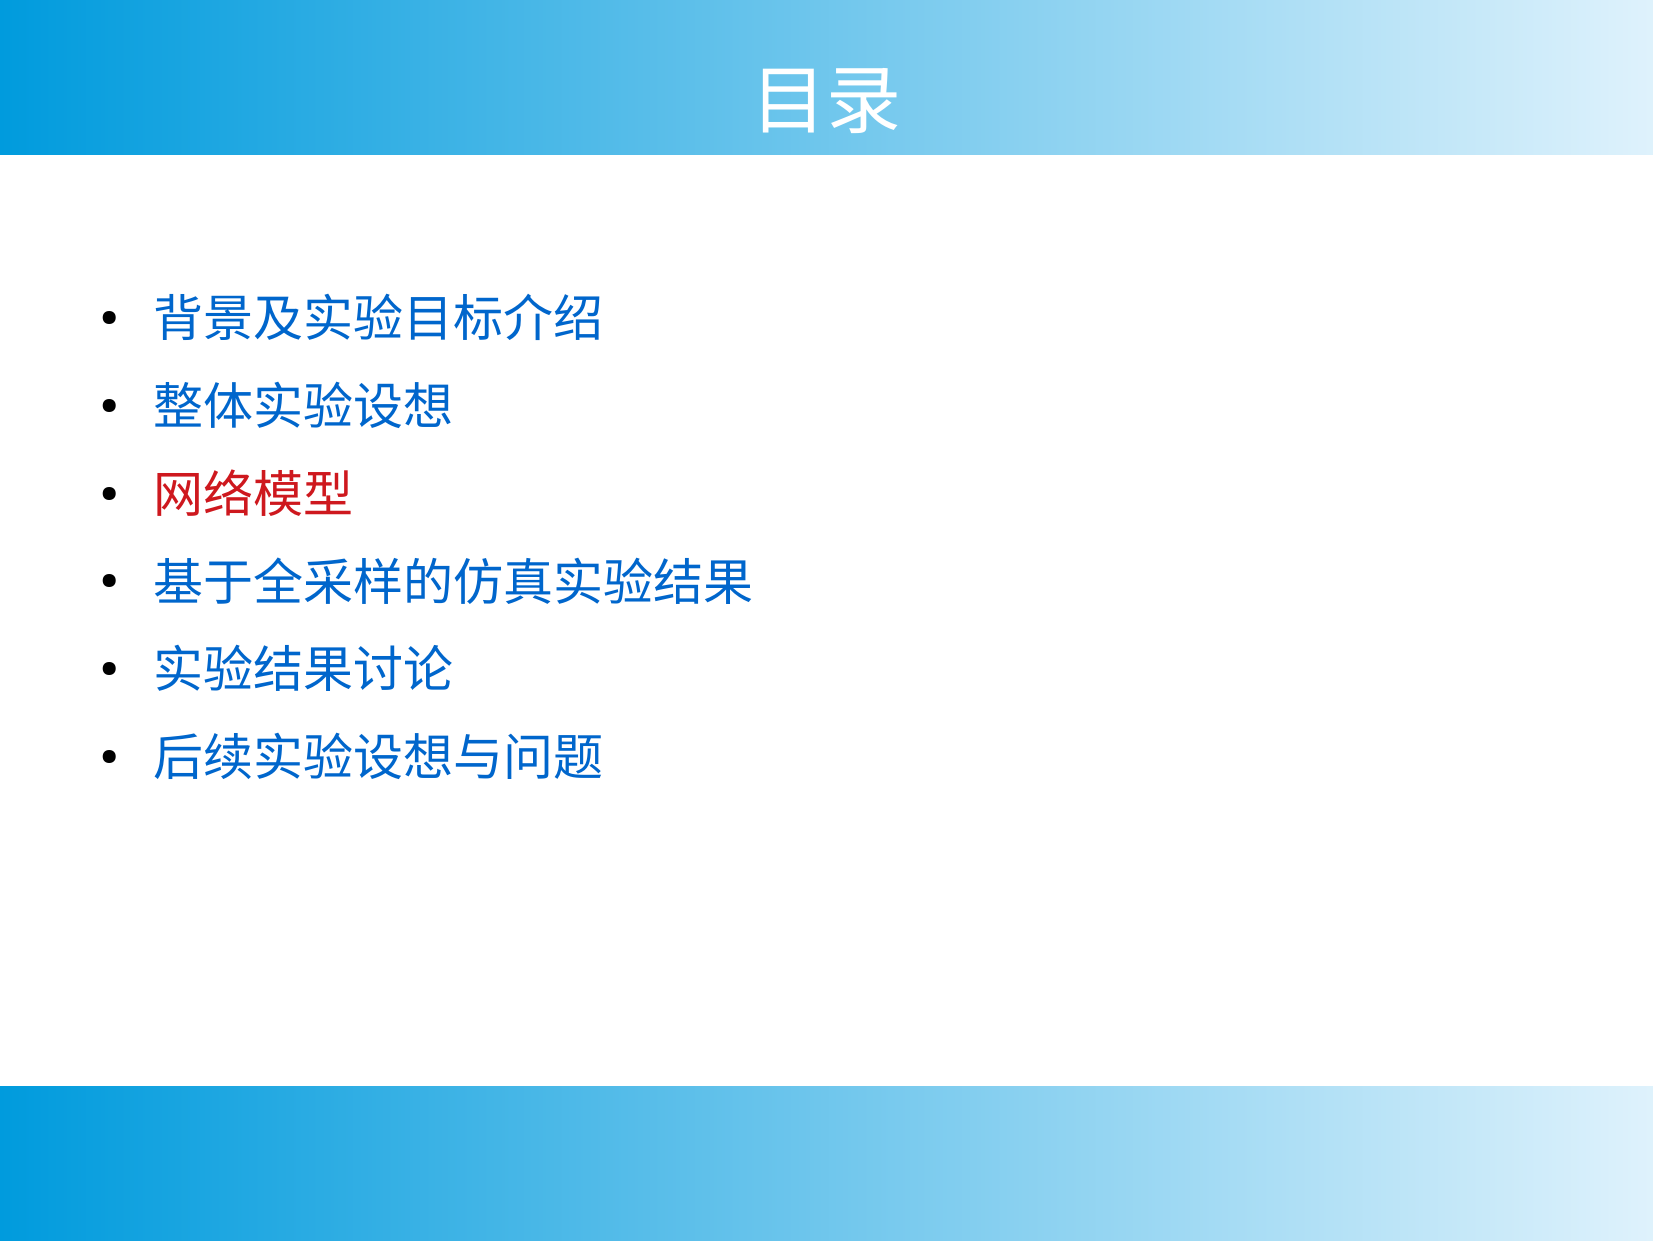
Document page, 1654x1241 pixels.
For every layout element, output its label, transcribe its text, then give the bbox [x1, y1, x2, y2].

list 背景及实验目标介绍 整体实验设想 网络模型 基于全采样的仿真实验结果 实验结果讨论 后续实验设想与问题 [82, 290, 1571, 1010]
title 目录 [82, 49, 1571, 155]
